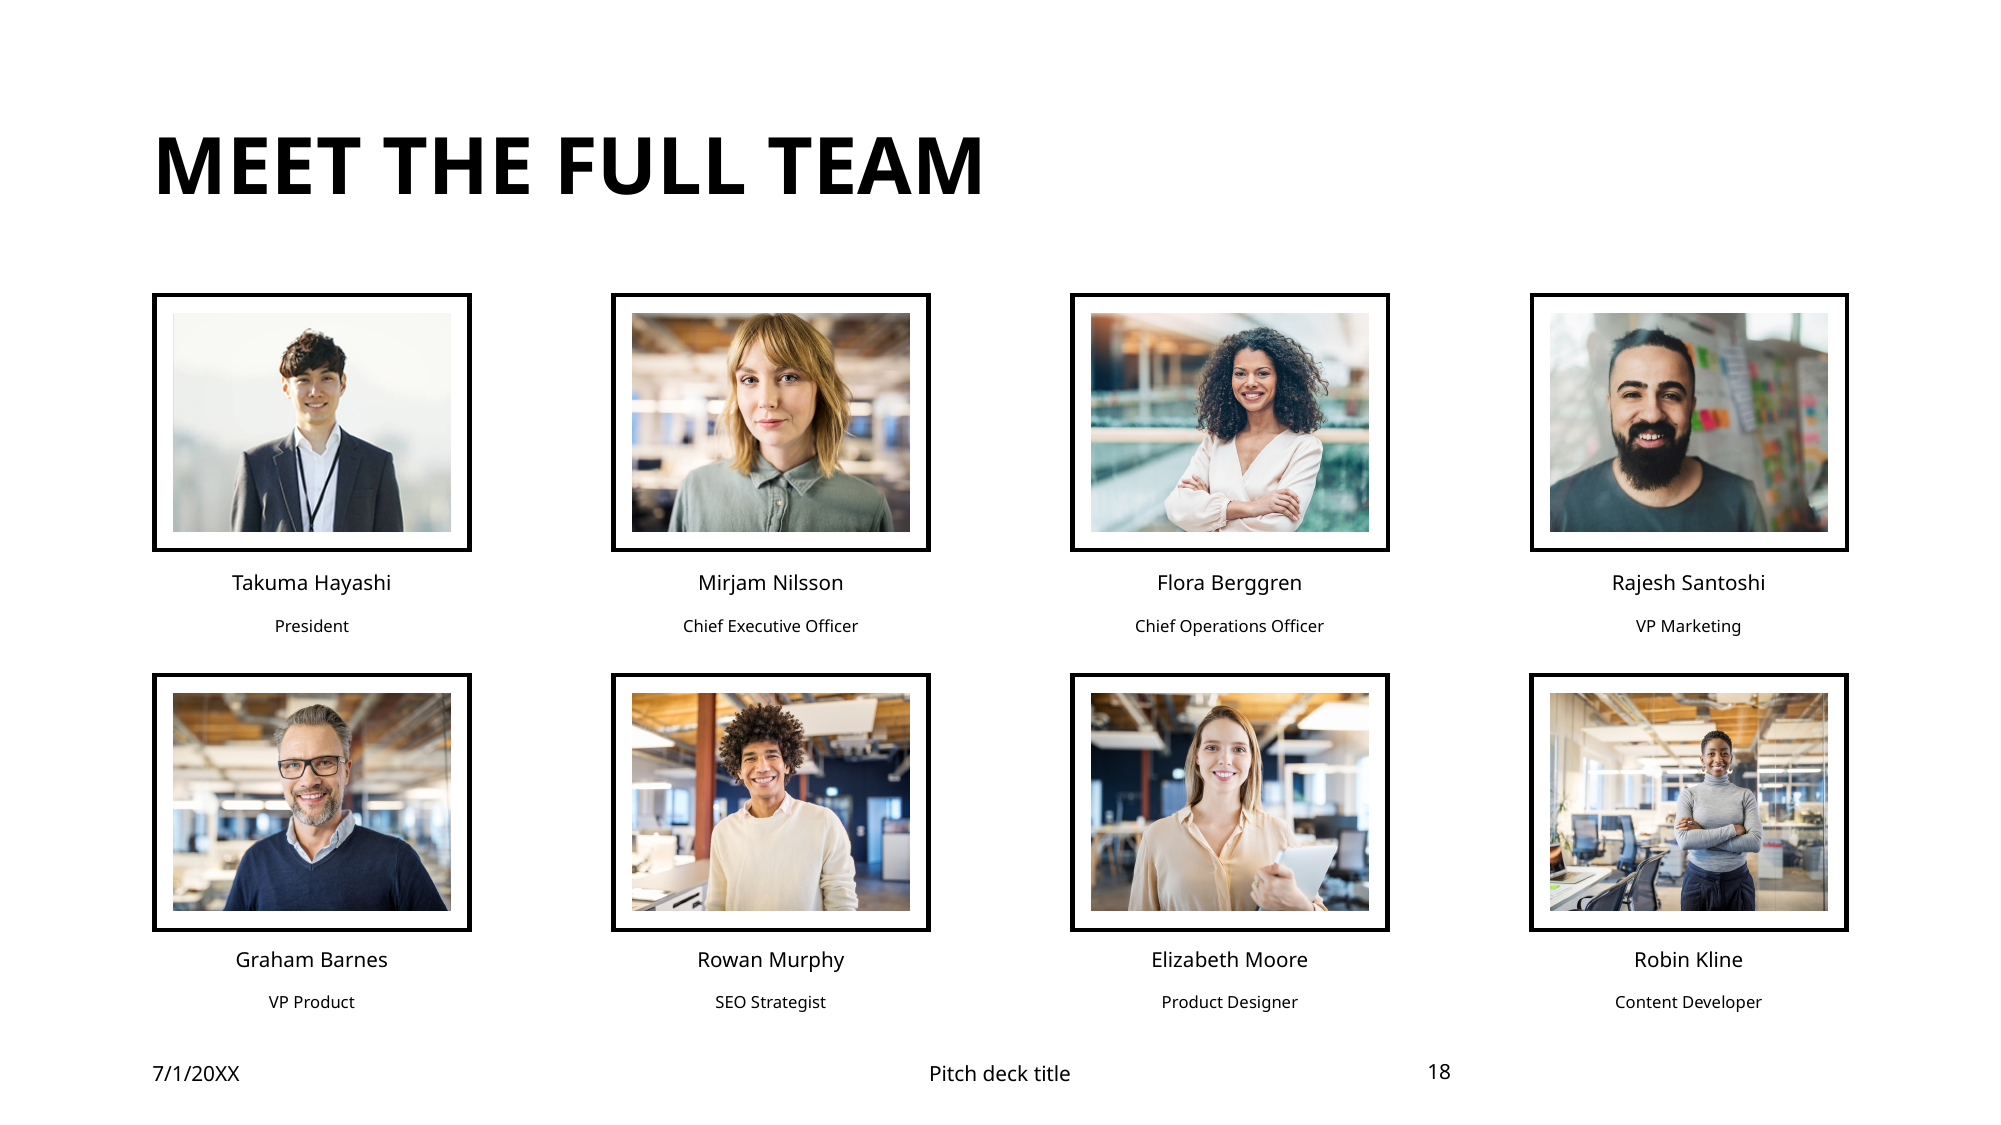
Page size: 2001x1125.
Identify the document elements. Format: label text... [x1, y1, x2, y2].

list Content Developer [1531, 982, 1847, 1021]
list Rajesh Santoshi [1531, 565, 1847, 604]
picture [173, 313, 451, 532]
picture [173, 693, 451, 912]
list Robin Kline [1531, 941, 1847, 980]
list Mirjam Nilsson [613, 565, 929, 604]
text_box 18 [1412, 1042, 1863, 1103]
list Elizabeth Moore [1072, 941, 1388, 980]
list Graham Barnes [154, 942, 470, 980]
list SEO Strategist [613, 982, 929, 1021]
list Flora Berggren [1072, 565, 1388, 604]
picture [632, 313, 910, 532]
list President [154, 605, 470, 644]
list Takuma Hayashi [154, 564, 470, 603]
picture [1091, 693, 1369, 912]
list Chief Executive Officer [613, 606, 929, 644]
list VP Marketing [1531, 606, 1847, 644]
picture [1091, 313, 1369, 532]
title MEET THE FULL TEAM [137, 59, 1863, 278]
picture [1550, 693, 1828, 912]
list Chief Operations Officer [1072, 606, 1388, 644]
list VP Product [154, 982, 470, 1020]
picture [632, 693, 910, 912]
list Product Designer [1072, 982, 1388, 1021]
text_box Pitch deck title [662, 1042, 1338, 1103]
list Rowan Murphy [613, 941, 929, 980]
picture [1550, 313, 1828, 532]
text_box 7/1/20XX [137, 1042, 588, 1103]
